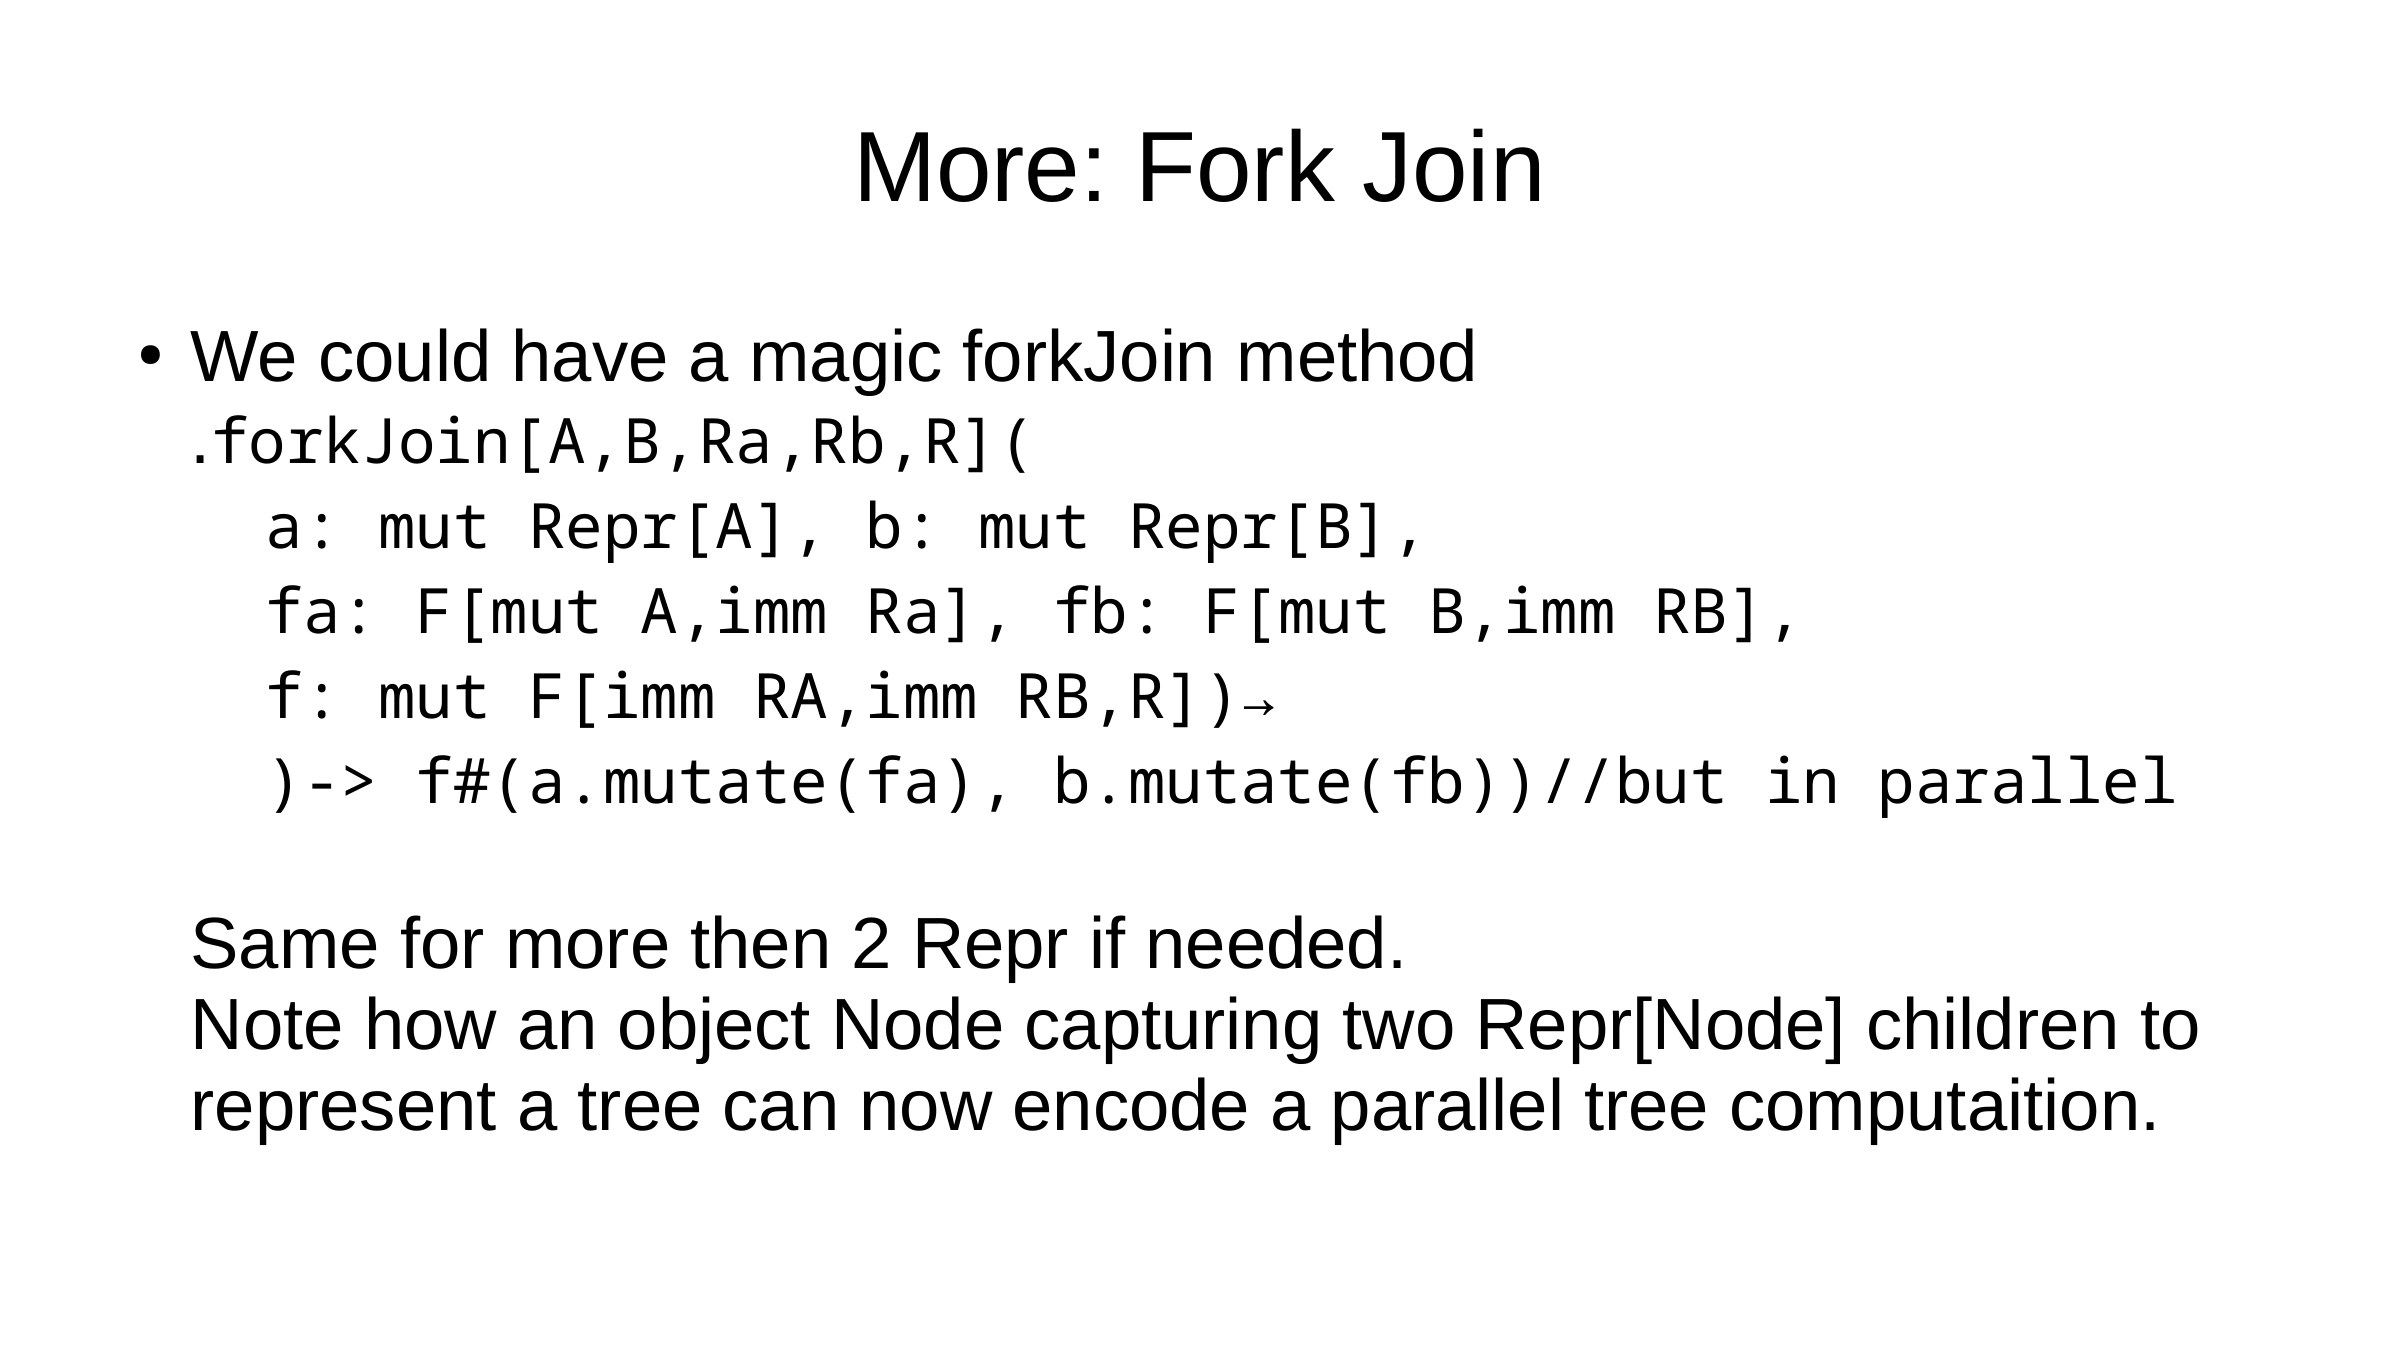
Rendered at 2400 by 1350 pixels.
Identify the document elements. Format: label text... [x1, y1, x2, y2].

list We could have a magic forkJoin method .forkJoin[A,B,Ra,Rb,R]( a: mut Repr[A], b: mut Repr[B], fa: F[mut A,imm Ra], fb: F[mut B,imm RB], f: mut F[imm RA,imm RB,R])→ )-> f#(a.mutate(fa), b.mutate(fb))//but in parallel Same for more then 2 Repr if needed. Note how an object Node capturing two Repr[Node] children to represent a tree can now encode a parallel tree computaition. [120, 315, 2280, 1099]
title More: Fork Join [120, 53, 2280, 280]
